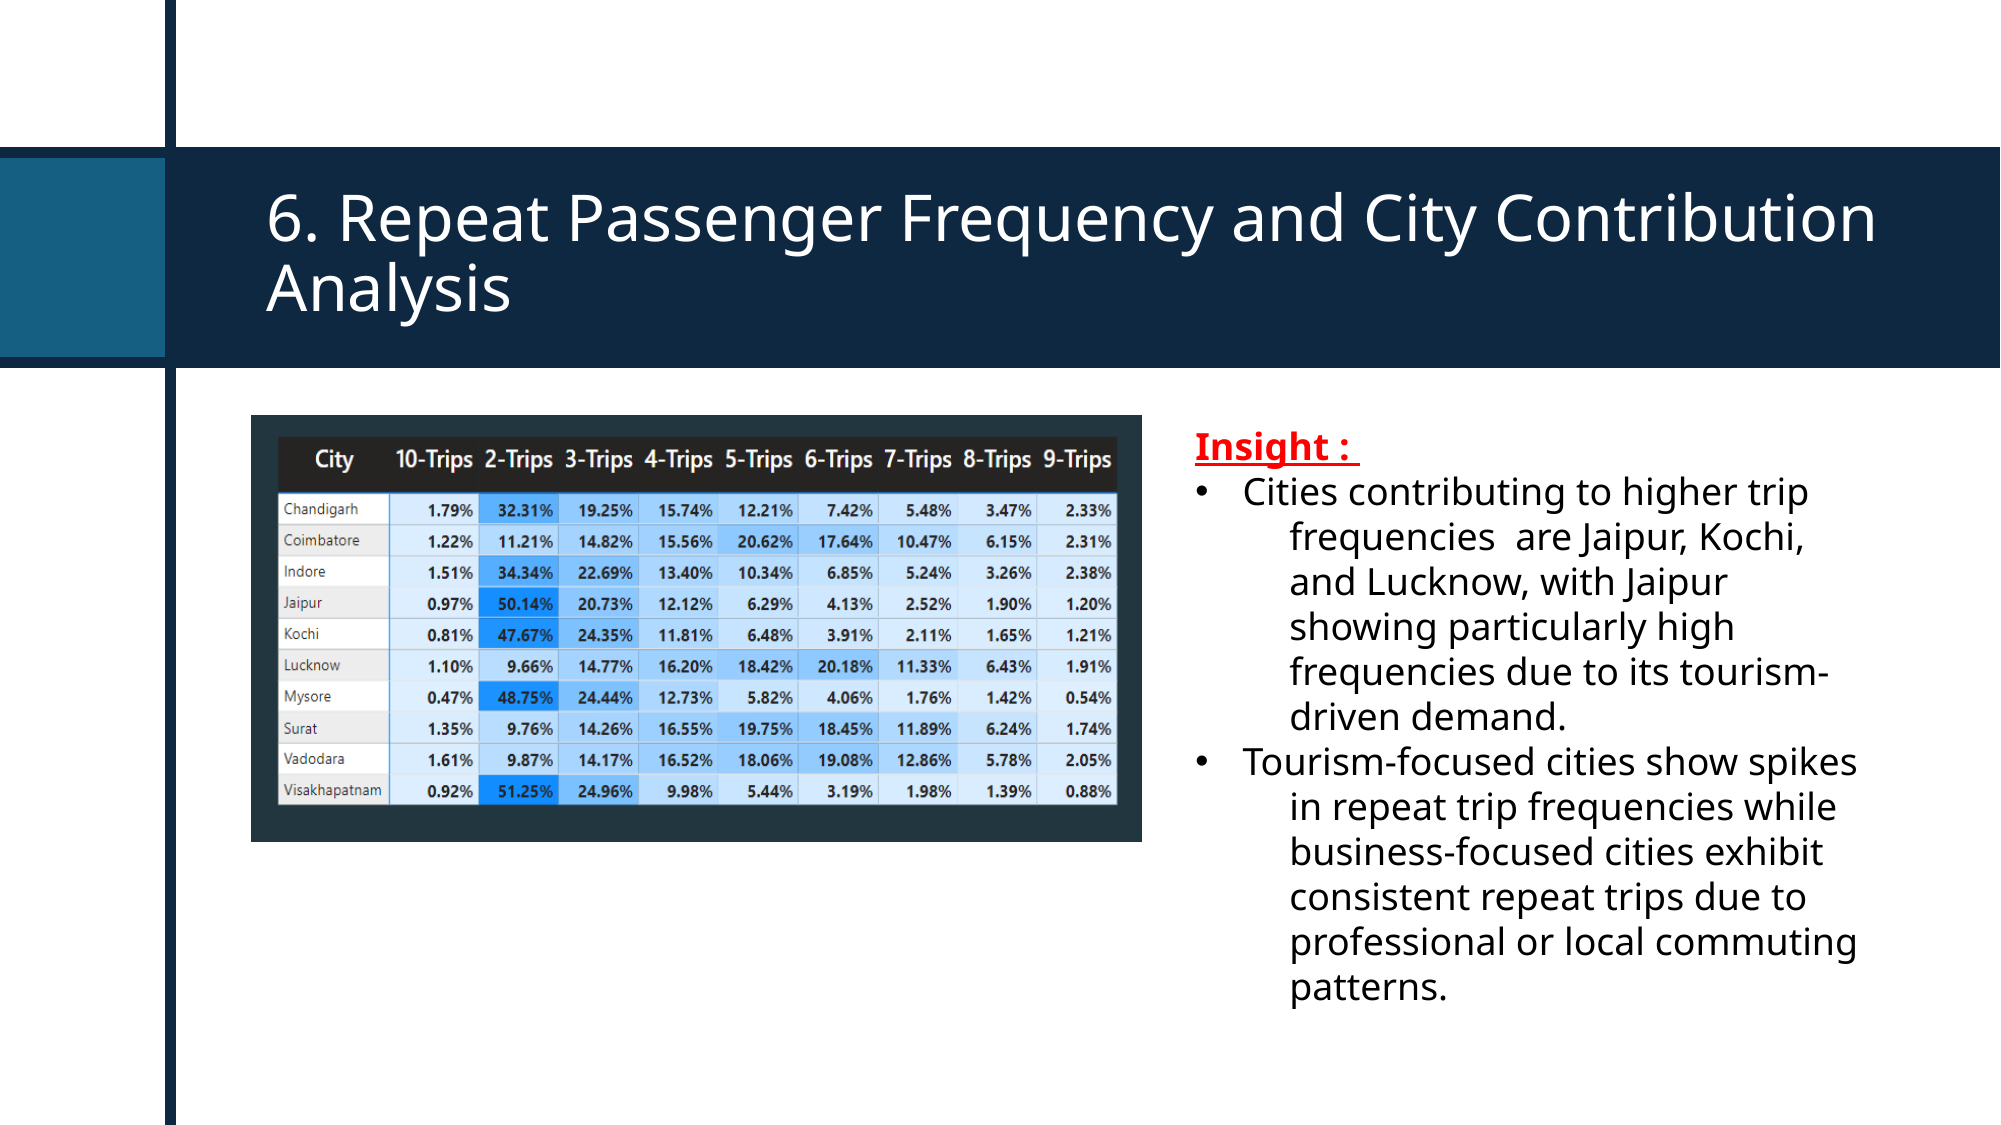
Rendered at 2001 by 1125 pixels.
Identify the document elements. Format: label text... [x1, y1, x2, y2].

title 6. Repeat Passenger Frequency and City Contribution Analysis [251, 171, 1895, 341]
text_box Insight : Cities contributing to higher trip frequencies are Jaipur, Kochi, and Lucknow, with Jaipur showing particularly high frequencies due to its tourism-driven demand. Tourism-focused cities show spikes in repeat trip frequencies while business-focused cities exhibit consistent repeat trips due to professional or local commuting patterns. [1180, 415, 1882, 976]
picture [251, 415, 1142, 842]
